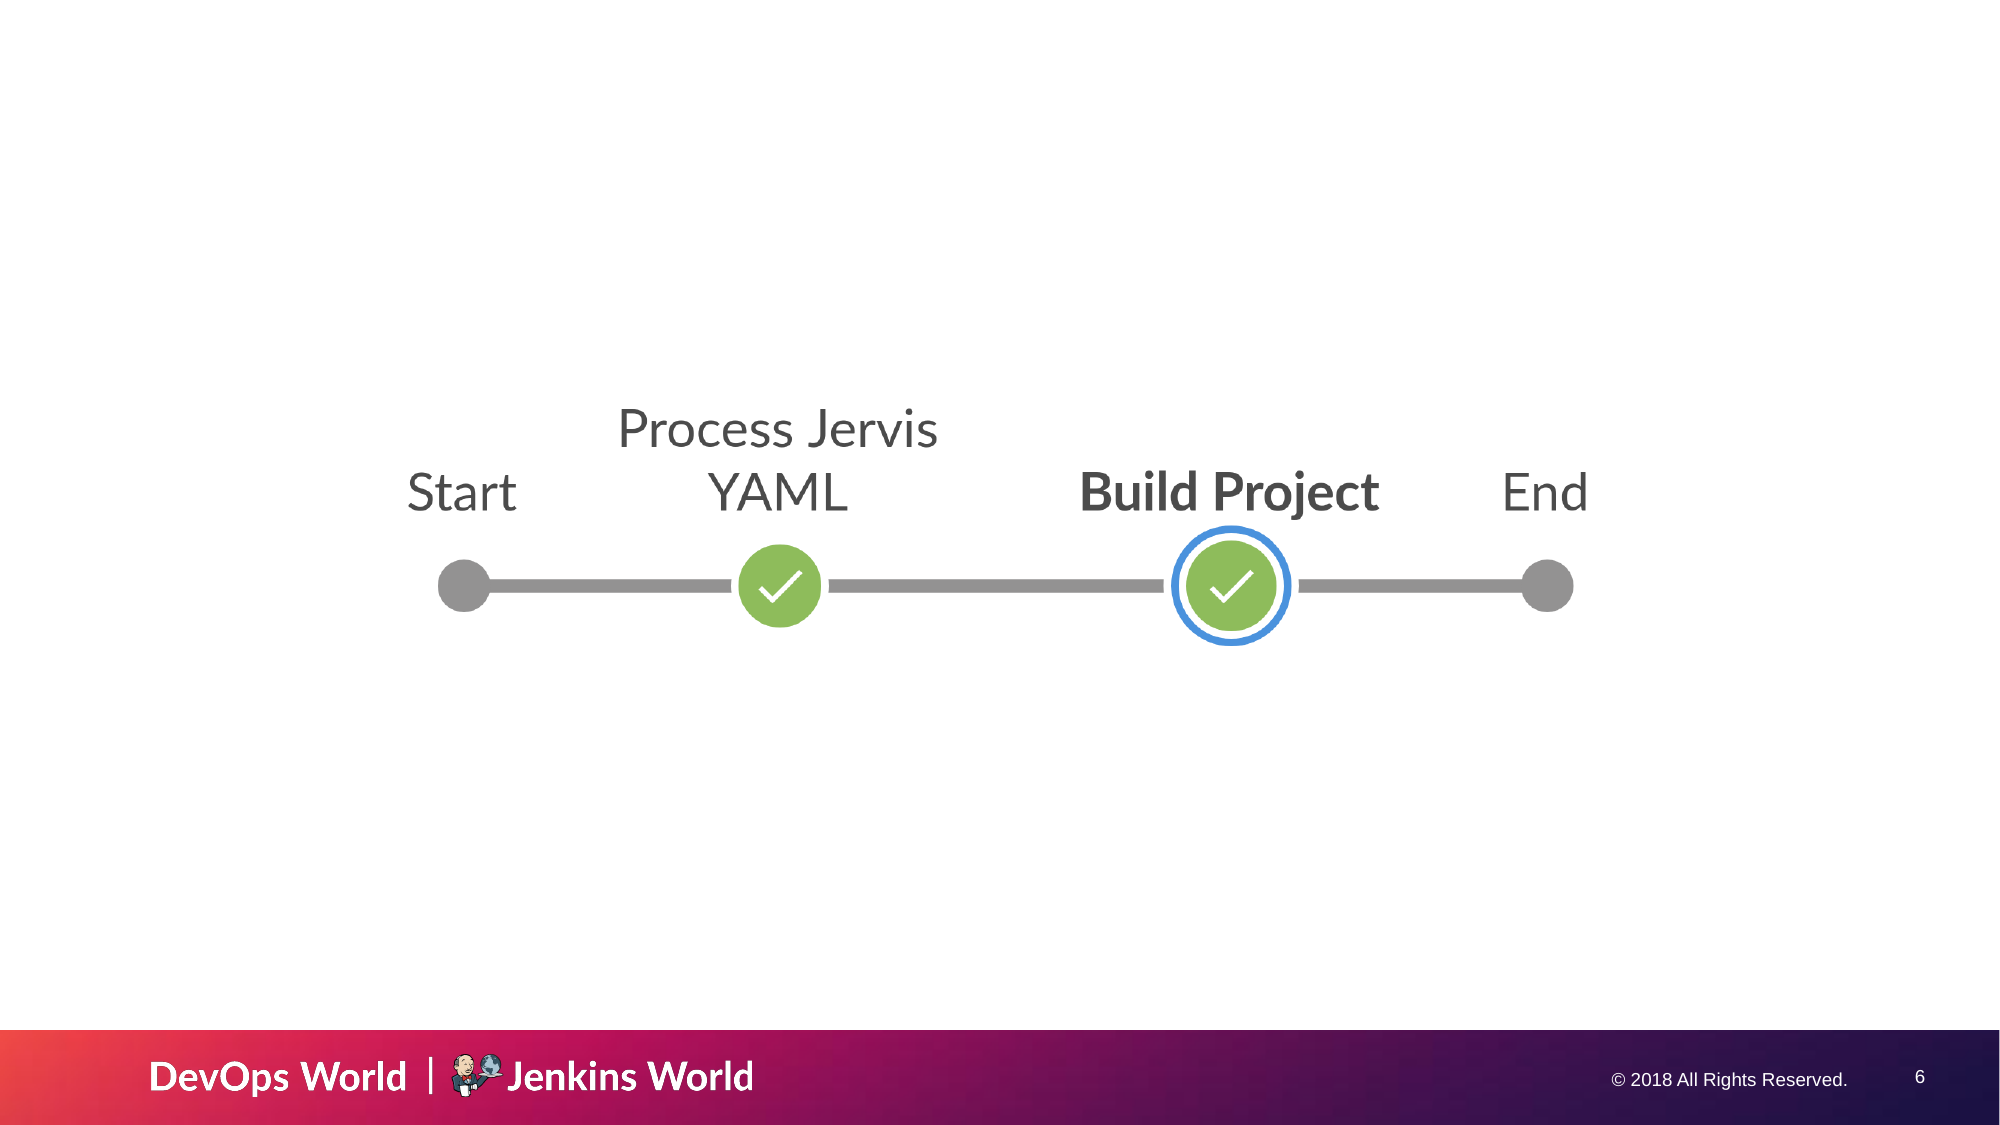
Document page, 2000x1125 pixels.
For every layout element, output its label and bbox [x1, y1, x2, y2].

picture [0, 1030, 2000, 1125]
picture [317, 338, 1683, 787]
